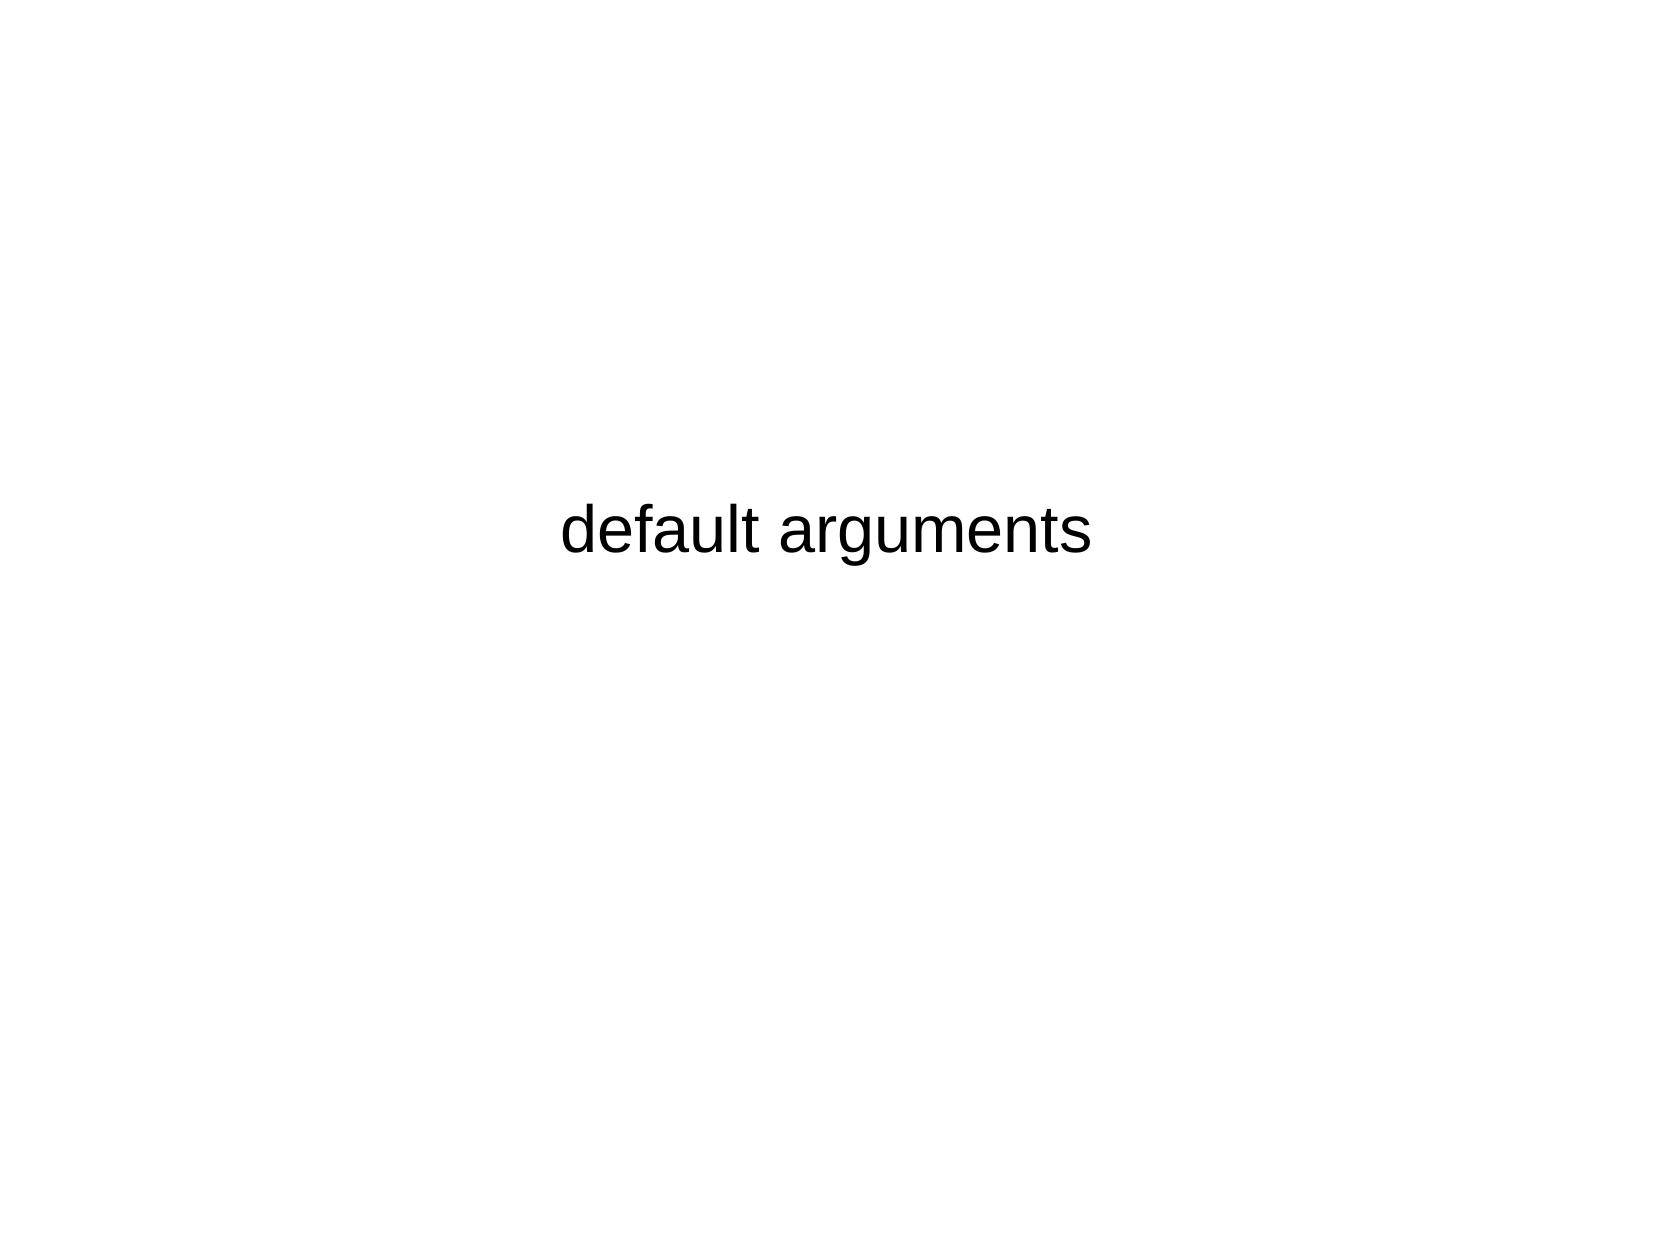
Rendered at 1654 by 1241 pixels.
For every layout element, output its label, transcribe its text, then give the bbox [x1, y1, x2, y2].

subtitle default arguments [82, 49, 1571, 1010]
